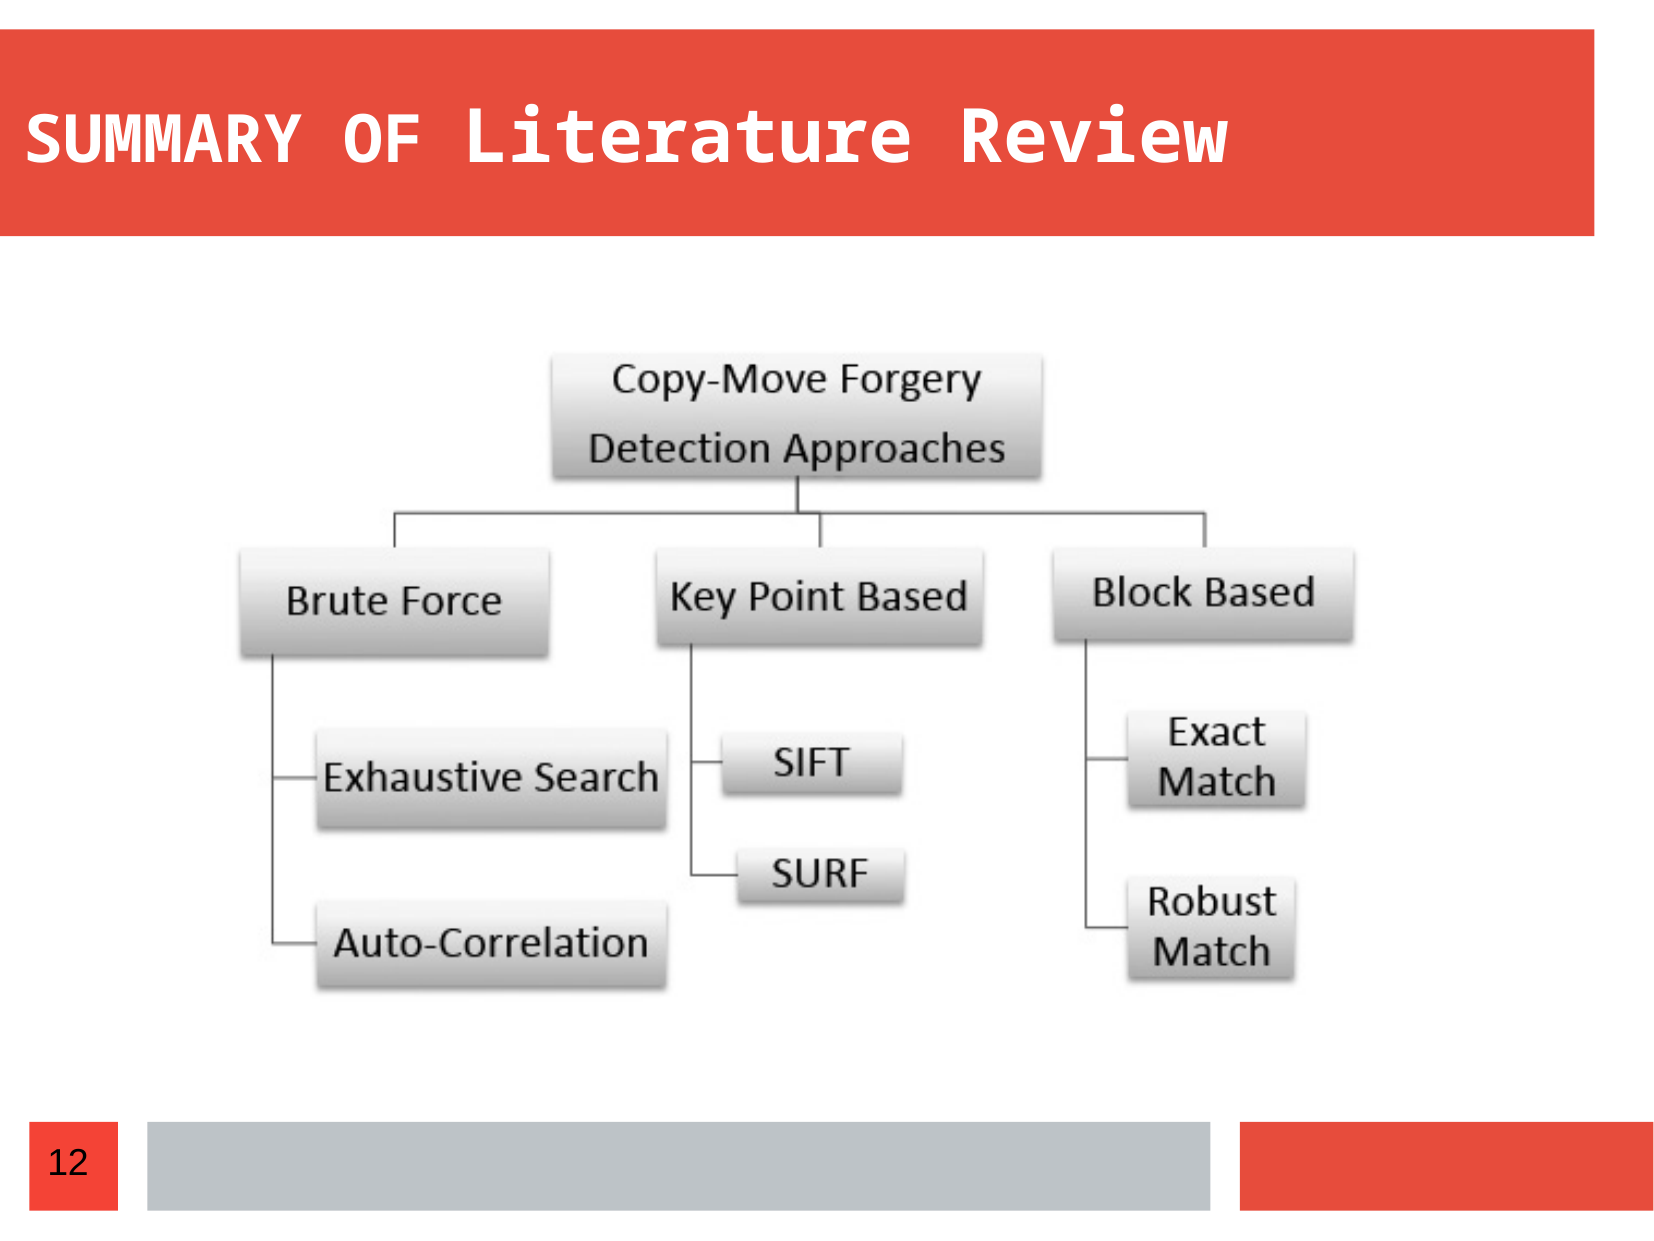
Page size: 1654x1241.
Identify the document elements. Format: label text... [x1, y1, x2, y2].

text_box <number> [32, 1133, 662, 1204]
text_box SUMMARY OF Literature Review [23, 29, 1559, 177]
picture [224, 317, 1371, 1004]
